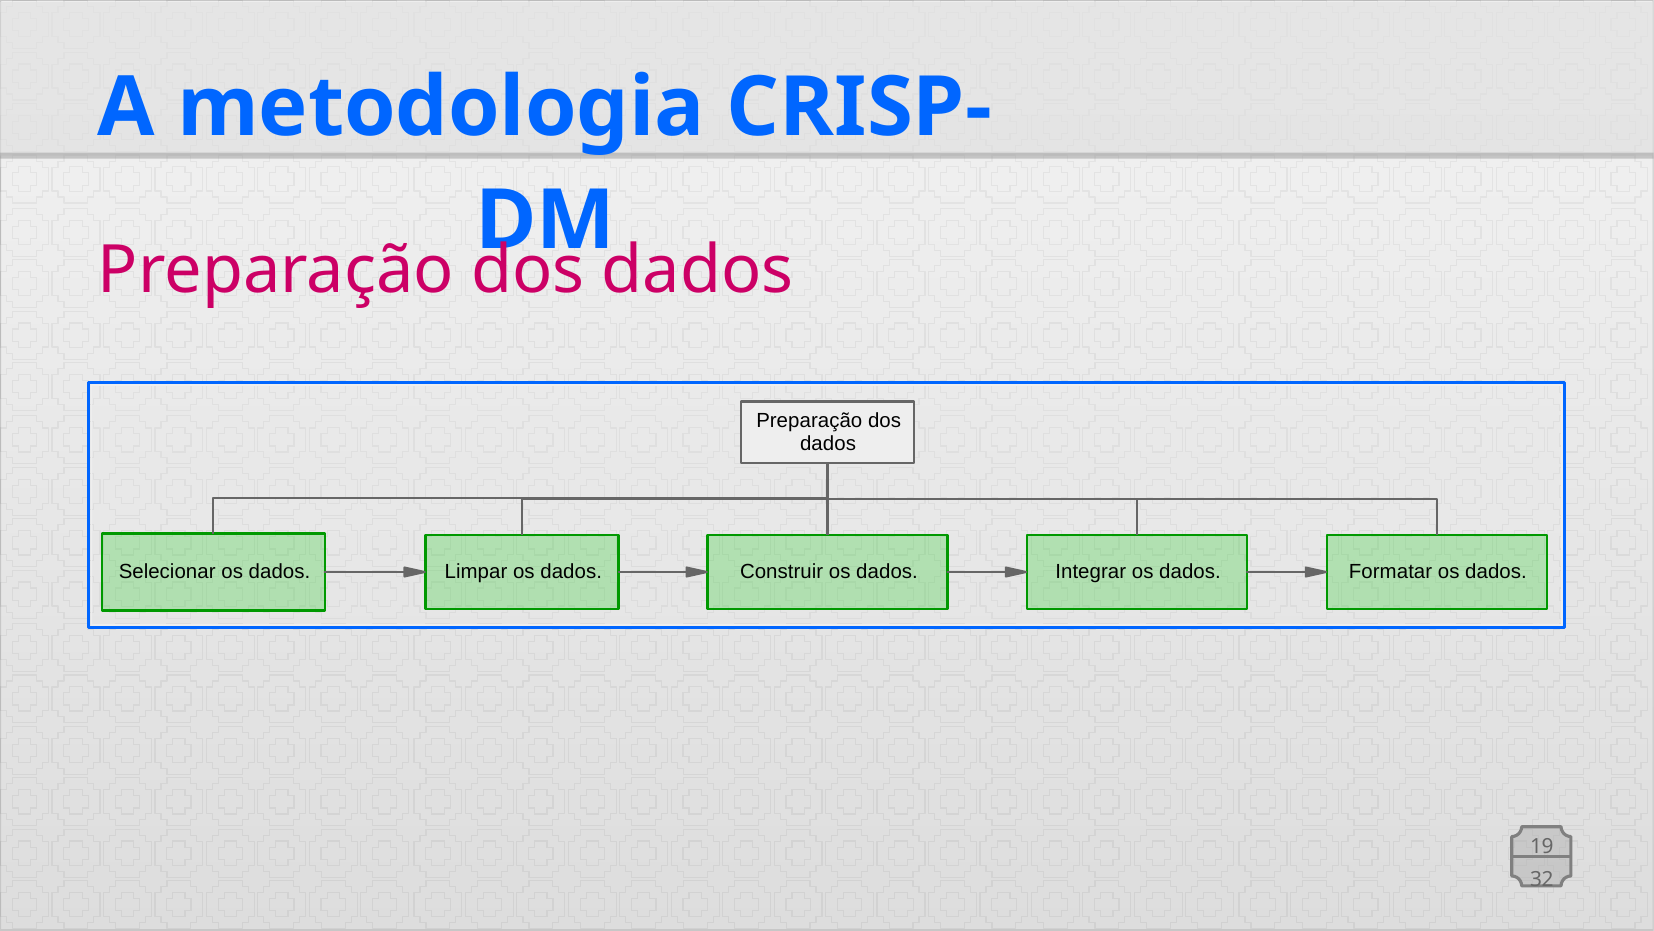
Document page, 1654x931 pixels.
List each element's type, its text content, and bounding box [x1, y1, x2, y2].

text_box Preparação dos dados [82, 204, 733, 302]
picture [90, 383, 1564, 627]
text_box A metodologia CRISP-DM [83, 39, 1063, 157]
